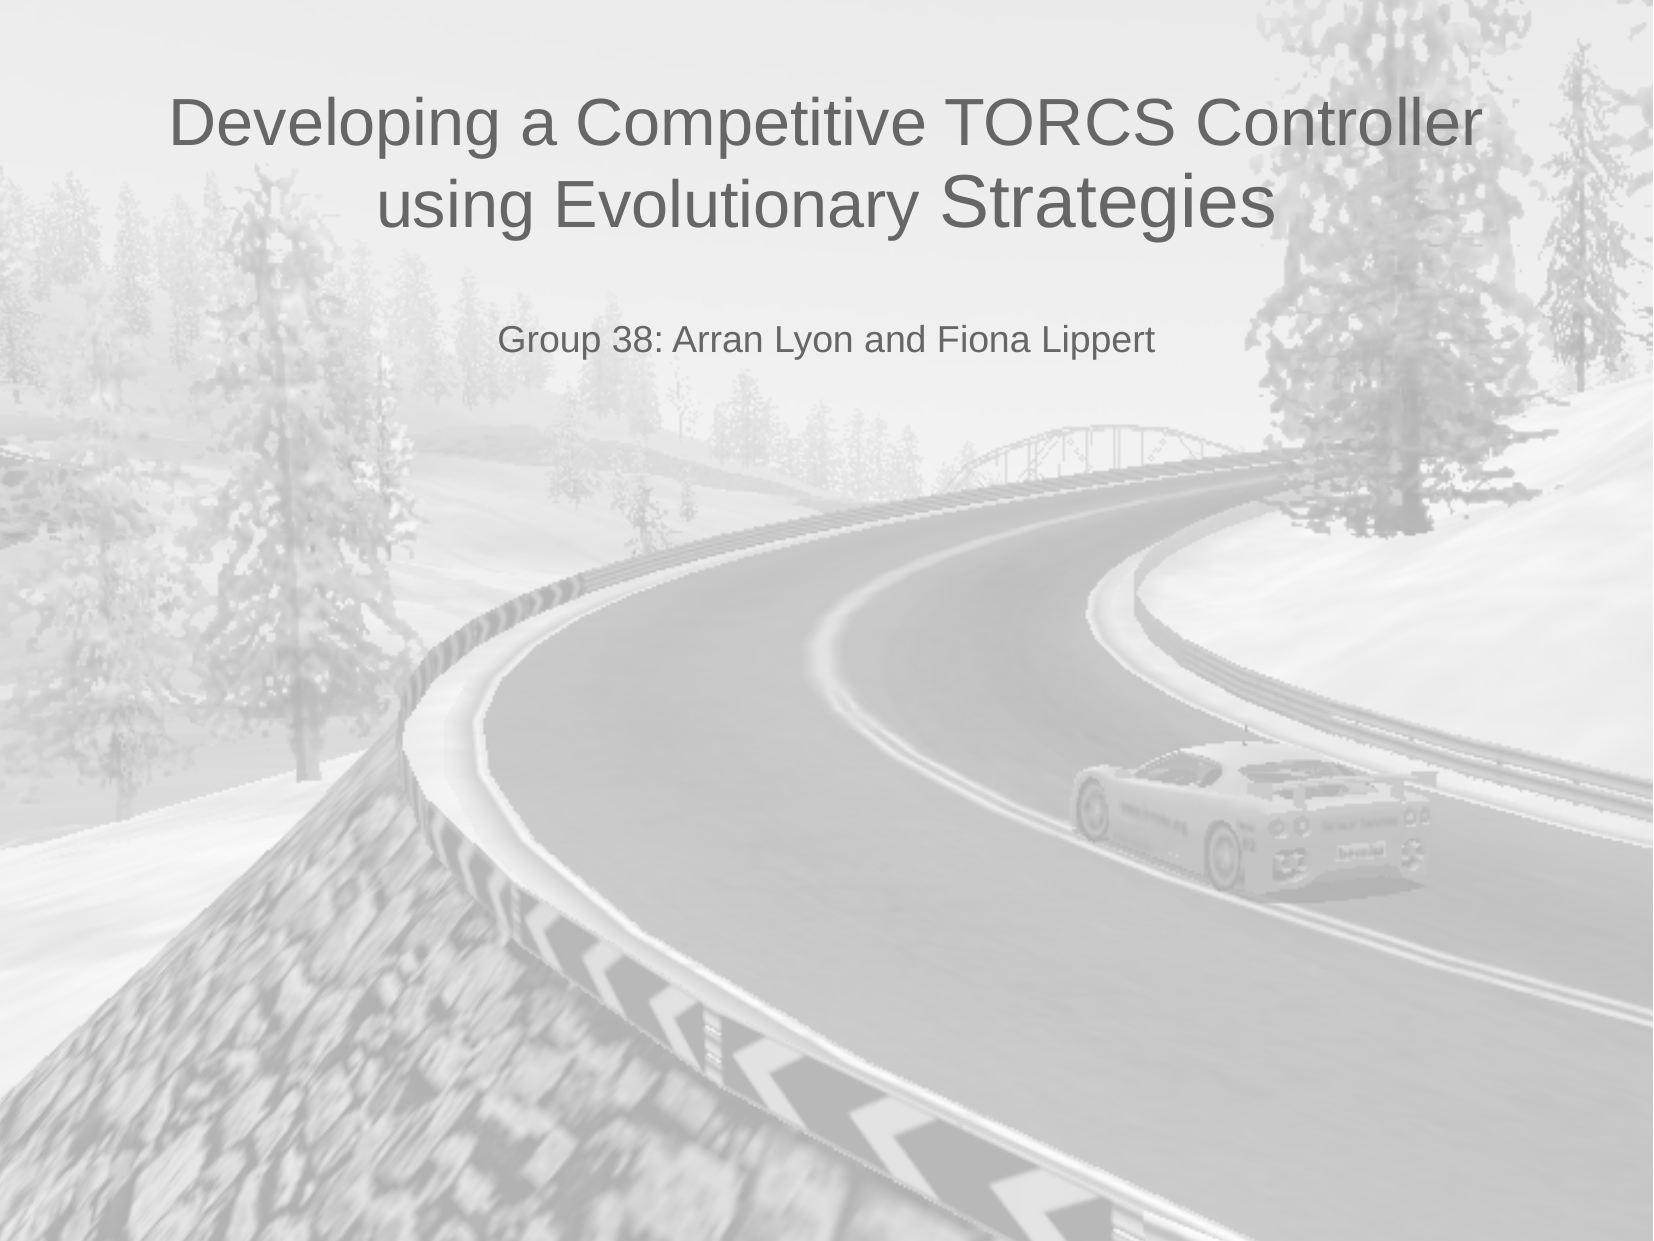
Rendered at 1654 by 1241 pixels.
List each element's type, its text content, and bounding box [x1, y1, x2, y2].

picture [0, 0, 1653, 1241]
subtitle Developing a Competitive TORCS Controller using Evolutionary Strategies Group 38: Arran Lyon and Fiona Lippert [82, 0, 1571, 703]
